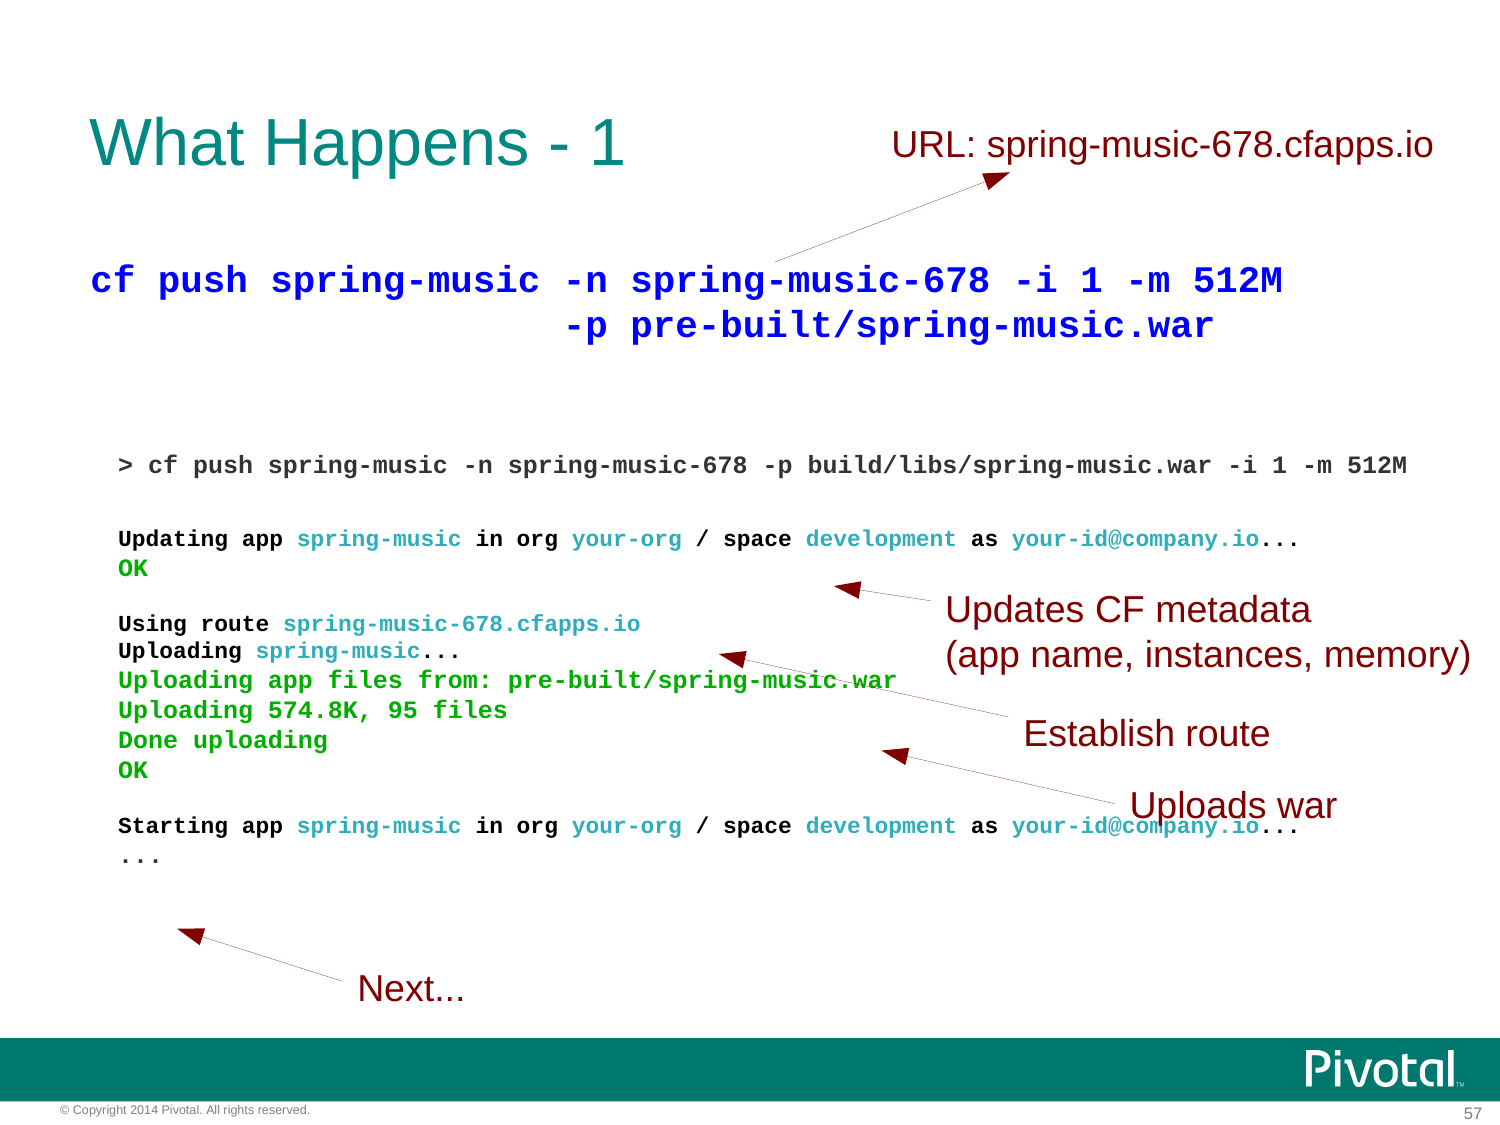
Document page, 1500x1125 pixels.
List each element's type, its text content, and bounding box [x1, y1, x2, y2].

text_box Next... [342, 956, 796, 1017]
title What Happens - 1 [75, 45, 1426, 233]
text_box URL: spring-music-678.cfapps.io [876, 112, 1451, 173]
text_box > cf push spring-music -n spring-music-678 -p build/libs/spring-music.war -i 1 -m 512M Updating app spring-music in org your-org / space development as your-id@company.io... OK Using route spring-music-678.cfapps.io Uploading spring-music... Uploading app files from: pre-built/spring-music.war Uploading 574.8K, 95 files Done uploading OK Starting app spring-music in org your-org / space development as your-id@company.io... ... [103, 396, 1426, 1022]
text_box Updates CF metadata (app name, instances, memory) [930, 577, 1491, 683]
text_box Uploads war [1114, 773, 1353, 834]
text_box Establish route [1008, 701, 1287, 762]
title What Happens - 1 [854, 173, 1426, 233]
picture [1426, 1050, 1464, 1087]
list [75, 374, 1426, 1125]
text_box cf push spring-music -n spring-music-678 -i 1 -m 512M -p pre-built/spring-music.war [75, 247, 1431, 353]
